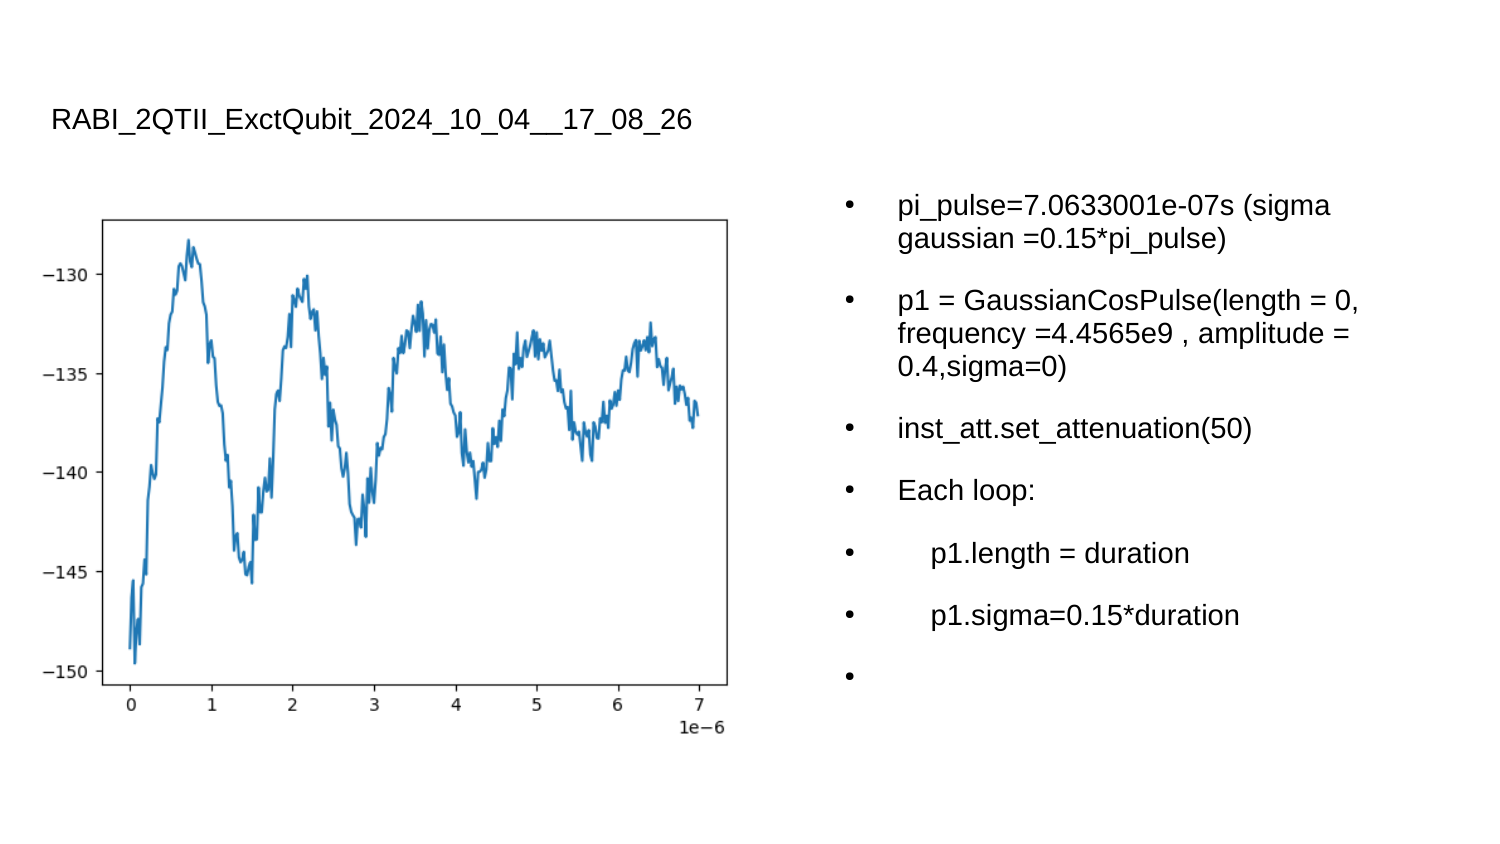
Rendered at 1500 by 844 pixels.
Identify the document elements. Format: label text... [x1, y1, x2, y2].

picture [29, 207, 738, 750]
list pi_pulse=7.0633001e-07s (sigma gaussian =0.15*pi_pulse) p1 = GaussianCosPulse(length = 0, frequency =4.4565e9 , amplitude = 0.4,sigma=0) inst_att.set_attenuation(50) Each loop: p1.length = duration p1.sigma=0.15*duration [826, 189, 1449, 750]
title RABI_2QTII_ExctQubit_2024_10_04__17_08_26 [51, 72, 1449, 167]
